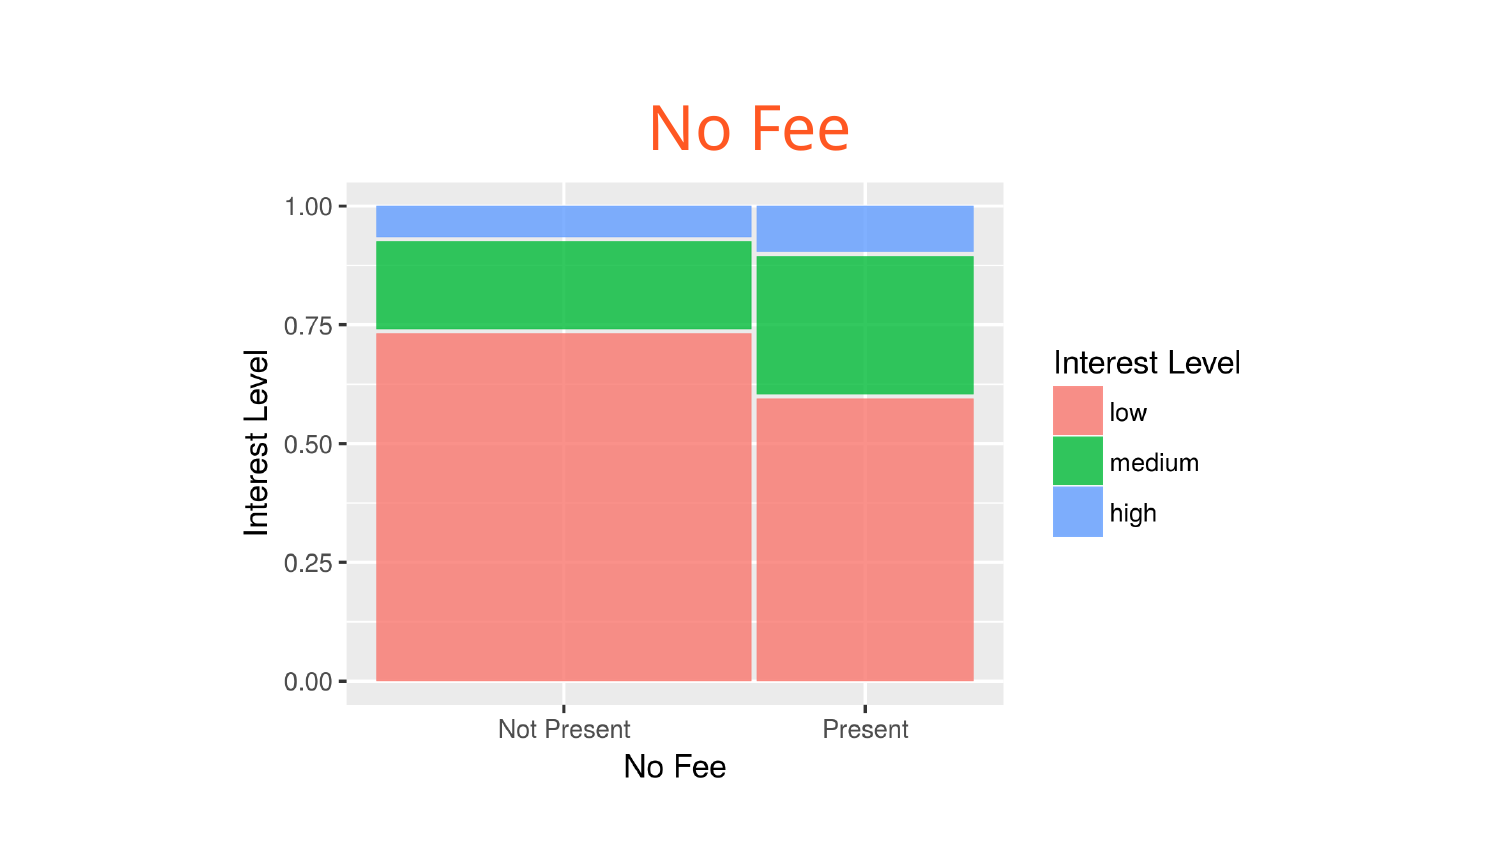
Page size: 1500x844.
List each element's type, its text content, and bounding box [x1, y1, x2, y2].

title No Fee [51, 72, 1449, 167]
picture [227, 166, 1273, 794]
